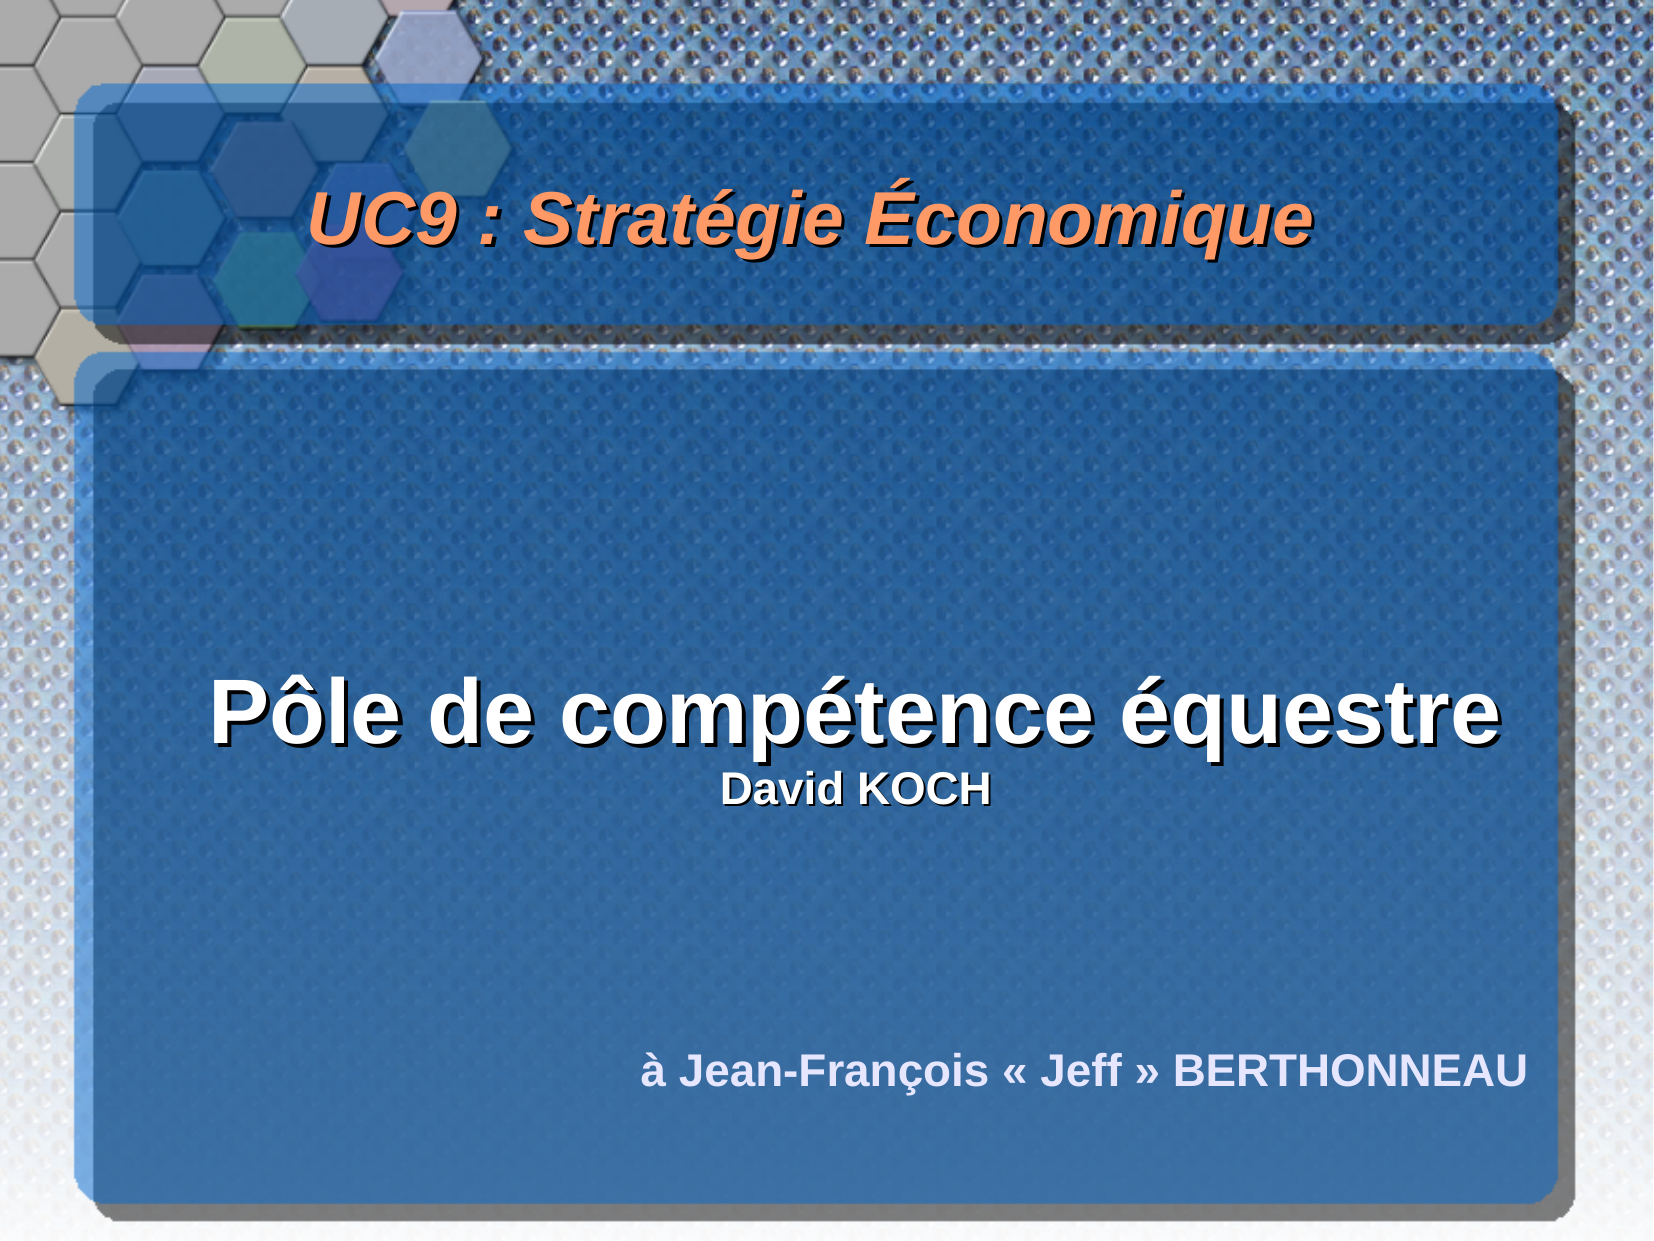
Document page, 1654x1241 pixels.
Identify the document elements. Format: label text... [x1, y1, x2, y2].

title UC9 : Stratégie Économique [88, 114, 1534, 322]
text_box à Jean-François « Jeff » BERTHONNEAU [501, 1044, 1529, 1173]
picture [0, 0, 1654, 1241]
subtitle Pôle de compétence équestre David KOCH [147, 383, 1529, 1166]
